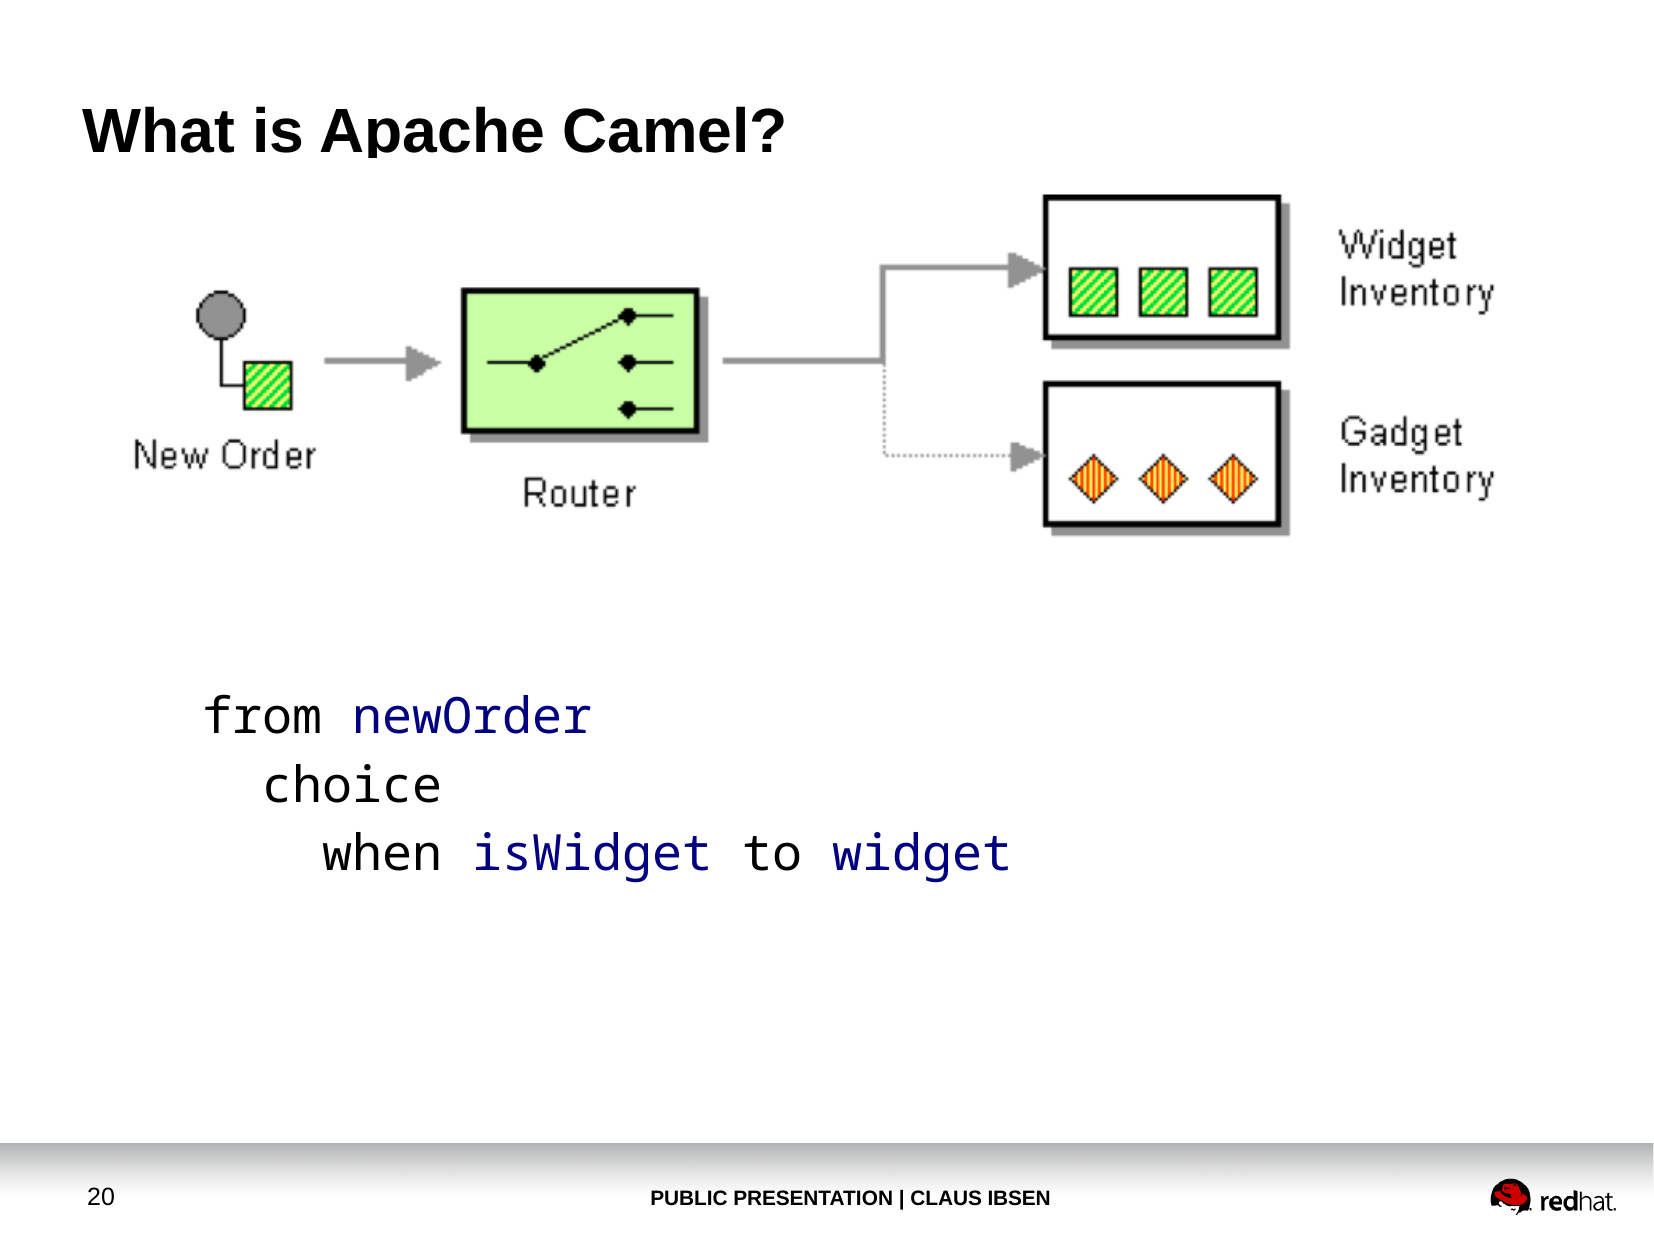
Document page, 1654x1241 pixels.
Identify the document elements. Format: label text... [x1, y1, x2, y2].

text_box from newOrder choice when isWidget to widget [187, 673, 1031, 863]
title What is Apache Camel? [82, 37, 1571, 226]
picture [75, 158, 1567, 563]
picture [0, 1143, 1654, 1241]
